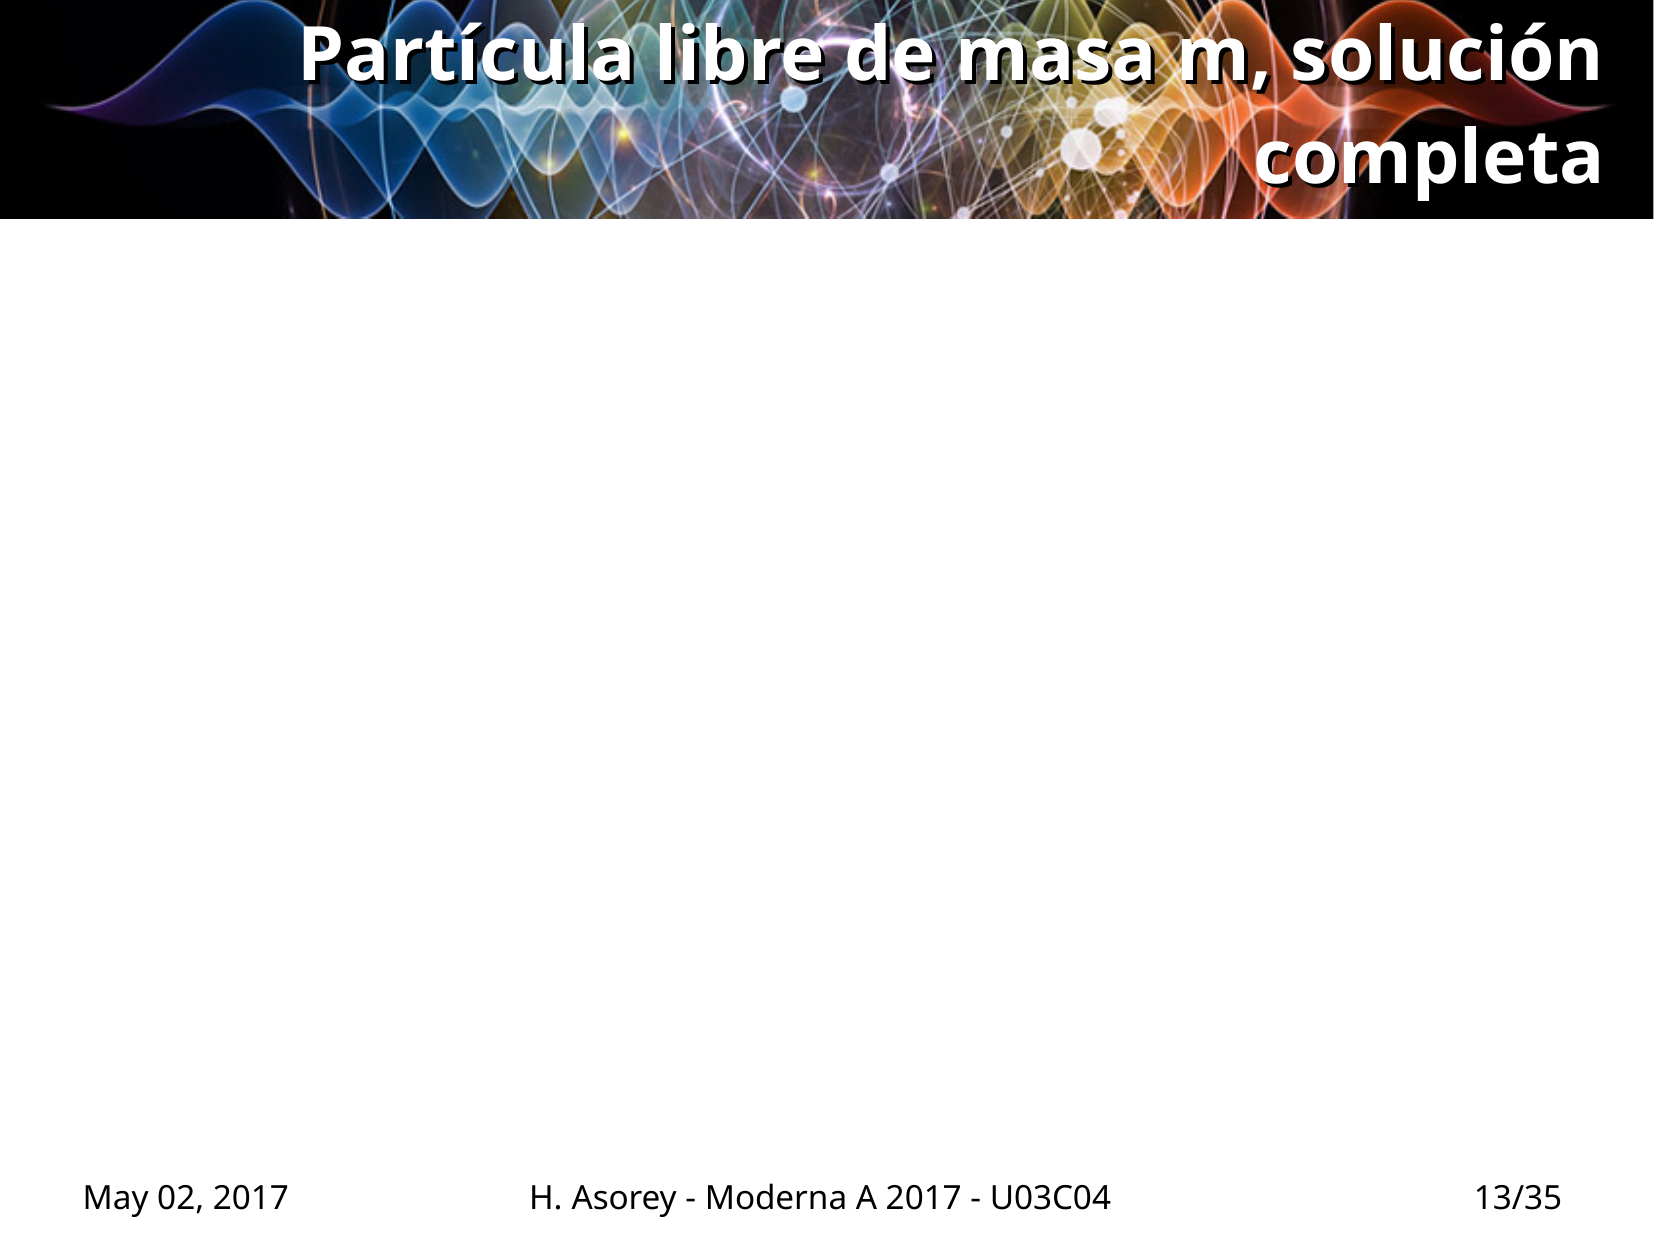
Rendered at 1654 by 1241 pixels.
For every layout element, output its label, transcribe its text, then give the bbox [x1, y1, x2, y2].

picture [0, 0, 1654, 219]
title Partícula libre de masa m, solución completa [45, 15, 1606, 191]
